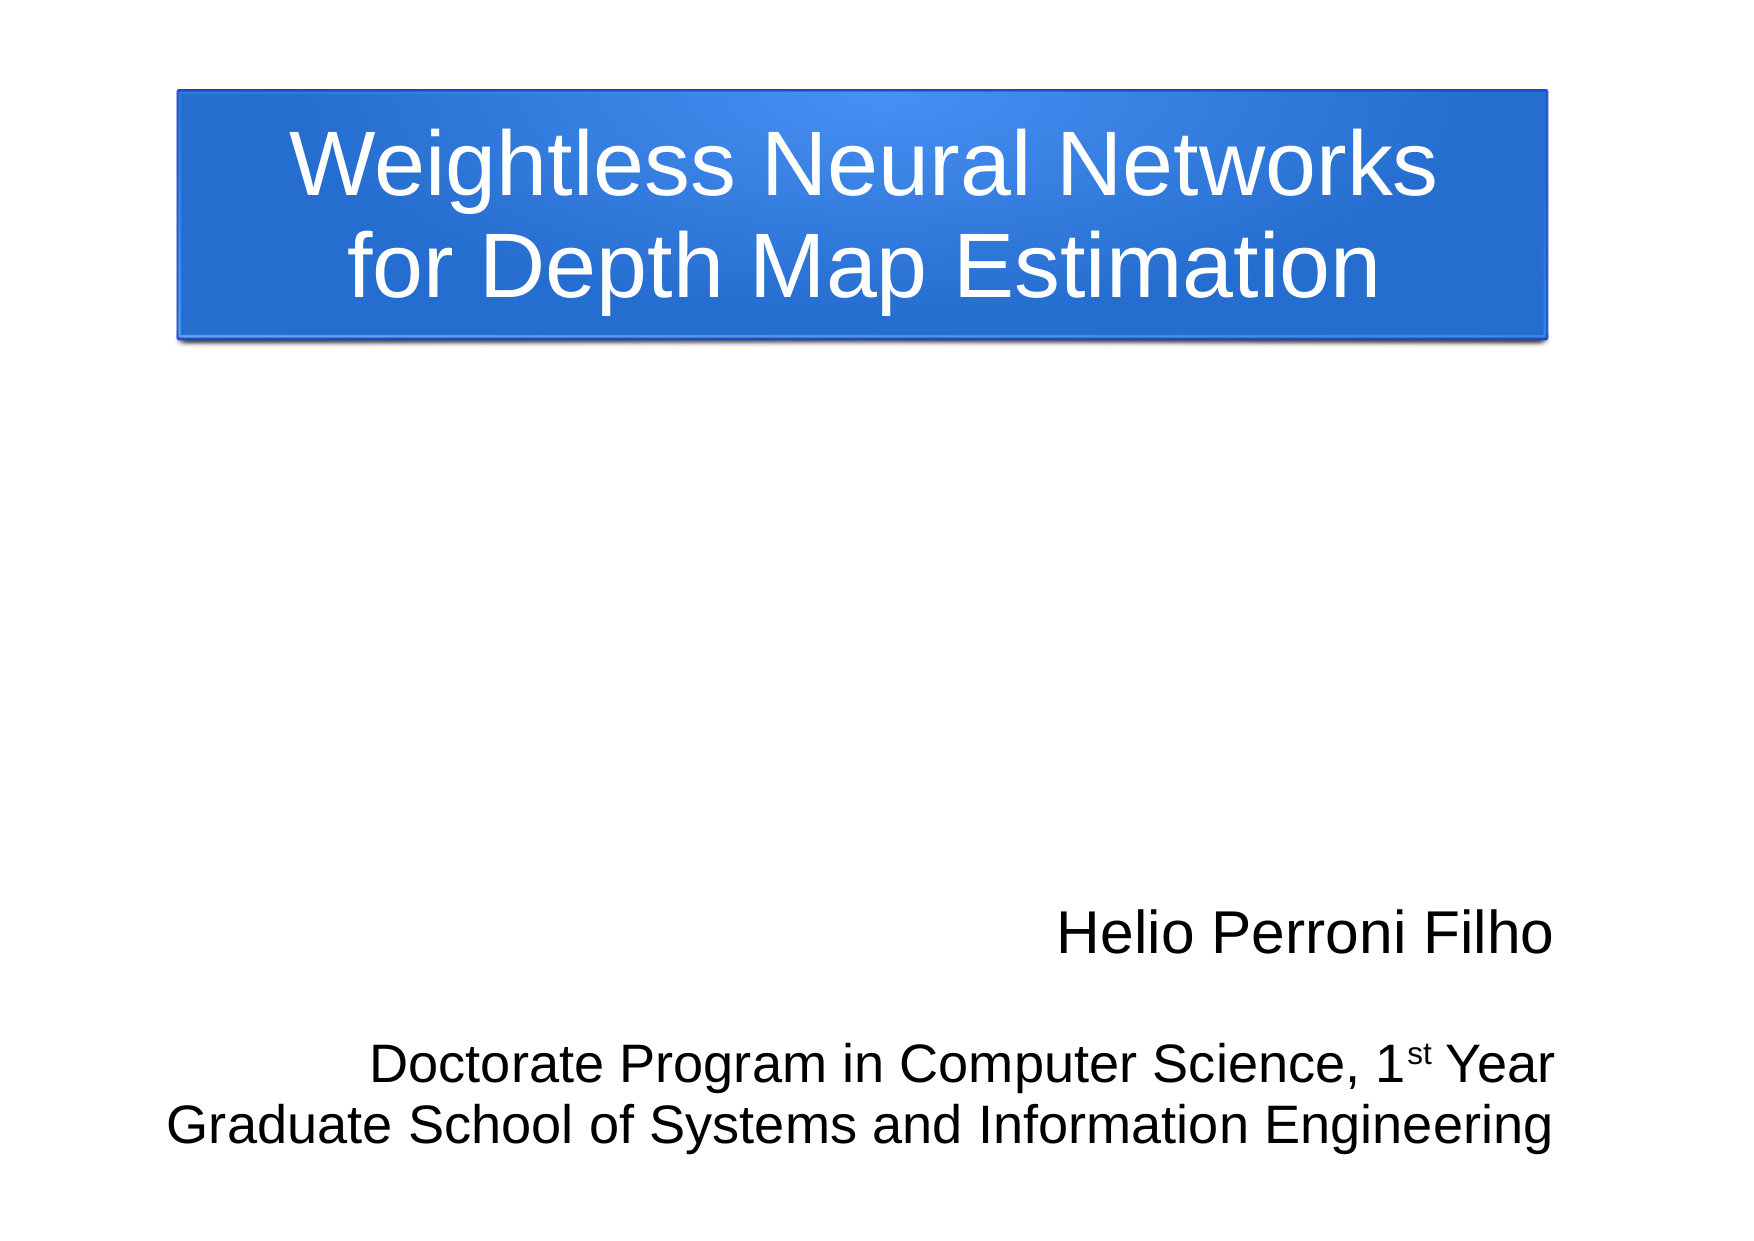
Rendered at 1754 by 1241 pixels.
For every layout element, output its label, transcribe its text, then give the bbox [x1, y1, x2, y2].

picture [172, 89, 1553, 112]
title Weightless Neural Networks for Depth Map Estimation [128, 112, 1602, 318]
picture [172, 318, 1553, 348]
text_box Helio Perroni Filho Doctorate Program in Computer Science, 1st Year Graduate School of Systems and Information Engineering [141, 891, 1571, 1182]
